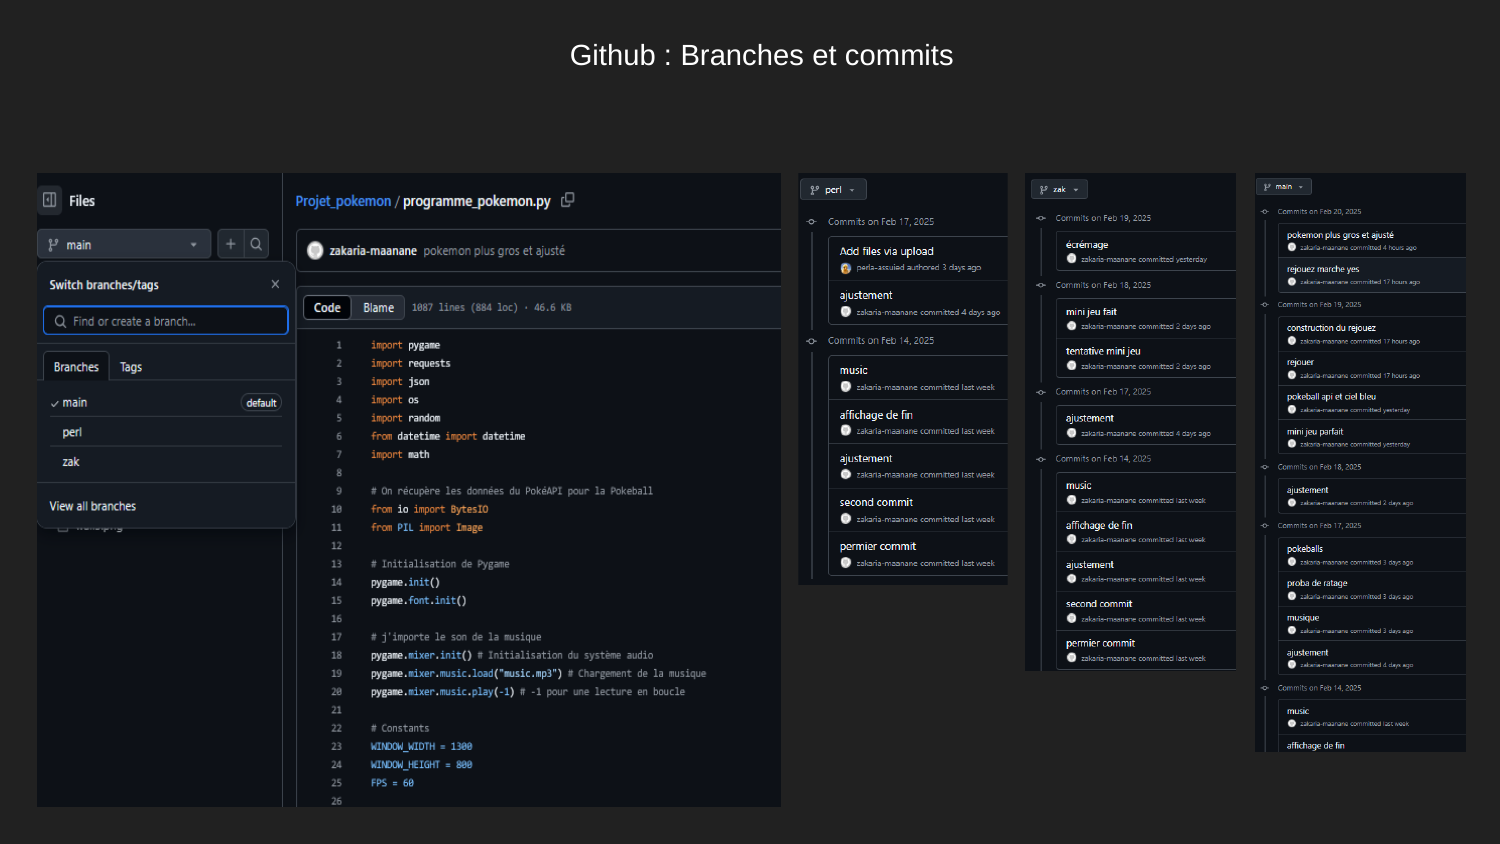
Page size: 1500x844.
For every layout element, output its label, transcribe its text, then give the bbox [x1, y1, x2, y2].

subtitle Github : Branches et commits [67, 20, 1466, 151]
picture [1025, 173, 1236, 671]
picture [798, 173, 1008, 585]
picture [1255, 173, 1466, 752]
picture [37, 173, 781, 807]
